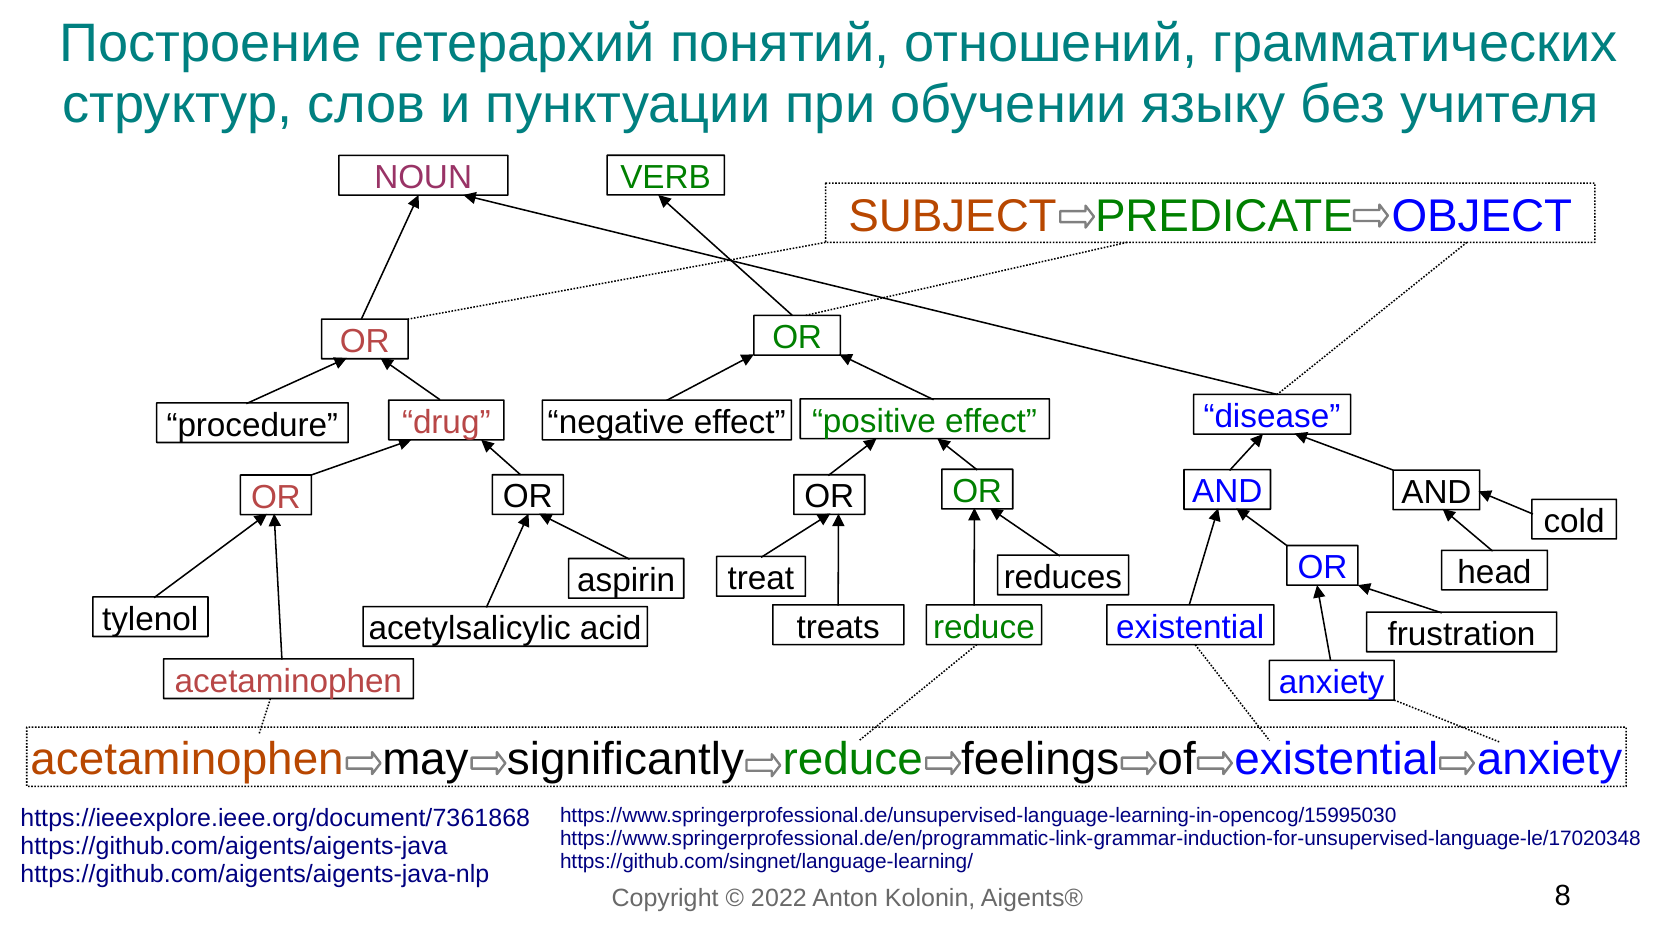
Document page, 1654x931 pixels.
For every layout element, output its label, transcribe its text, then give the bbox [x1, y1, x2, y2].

text_box existential [1106, 604, 1274, 645]
text_box head [1441, 550, 1548, 590]
text_box aspirin [568, 558, 684, 599]
text_box OR [492, 474, 564, 515]
text_box reduce [926, 604, 1042, 645]
text_box OR [793, 474, 865, 515]
text_box Построение гетерархий понятий, отношений, грамматических структур, слов и пунктуации при обучении языку без учителя [0, 4, 1641, 141]
text_box cold [1531, 499, 1617, 539]
text_box OR [1286, 545, 1358, 586]
text_box SUBJECT PREDICATE OBJECT [825, 183, 1595, 243]
text_box “drug” [388, 400, 504, 440]
text_box tylenol [92, 596, 208, 637]
text_box “positive effect” [800, 398, 1050, 439]
text_box VERB [607, 155, 725, 195]
text_box “negative effect” [542, 400, 792, 440]
text_box treats [772, 604, 904, 645]
text_box reduces [997, 555, 1129, 595]
text_box “procedure” [156, 402, 349, 443]
text_box “disease” [1193, 394, 1351, 435]
text_box OR [753, 315, 841, 356]
text_box https://ieeexplore.ieee.org/document/7361868 https://github.com/aigents/aigents-java https://github.com/aigents/aigents-java-nlp [5, 796, 545, 895]
text_box OR [941, 469, 1013, 509]
text_box AND [1393, 470, 1480, 510]
text_box NOUN [338, 155, 508, 196]
table_header [1453, 243, 1524, 491]
text_box acetylsalicylic acid [363, 606, 648, 647]
text_box “drug” [465, 417, 474, 431]
text_box anxiety [1269, 660, 1395, 701]
text_box OR [240, 474, 312, 515]
text_box frustration [1366, 612, 1557, 652]
table_header [1453, 243, 1463, 251]
text_box acetaminophen may significantly reduce feelings of existential anxiety [26, 727, 1627, 787]
table_header [1453, 164, 1524, 183]
text_box treat [716, 556, 806, 597]
text_box acetaminophen [163, 658, 414, 699]
text_box OR [321, 319, 409, 359]
text_box AND [1183, 469, 1271, 510]
text_box https://www.springerprofessional.de/unsupervised-language-learning-in-opencog/15995030 https://www.springerprofessional.de/en/programmatic-link-grammar-induction-for-unsupervised-language-le/17020348 https://github.com/singnet/language-learning/ [545, 796, 1654, 928]
